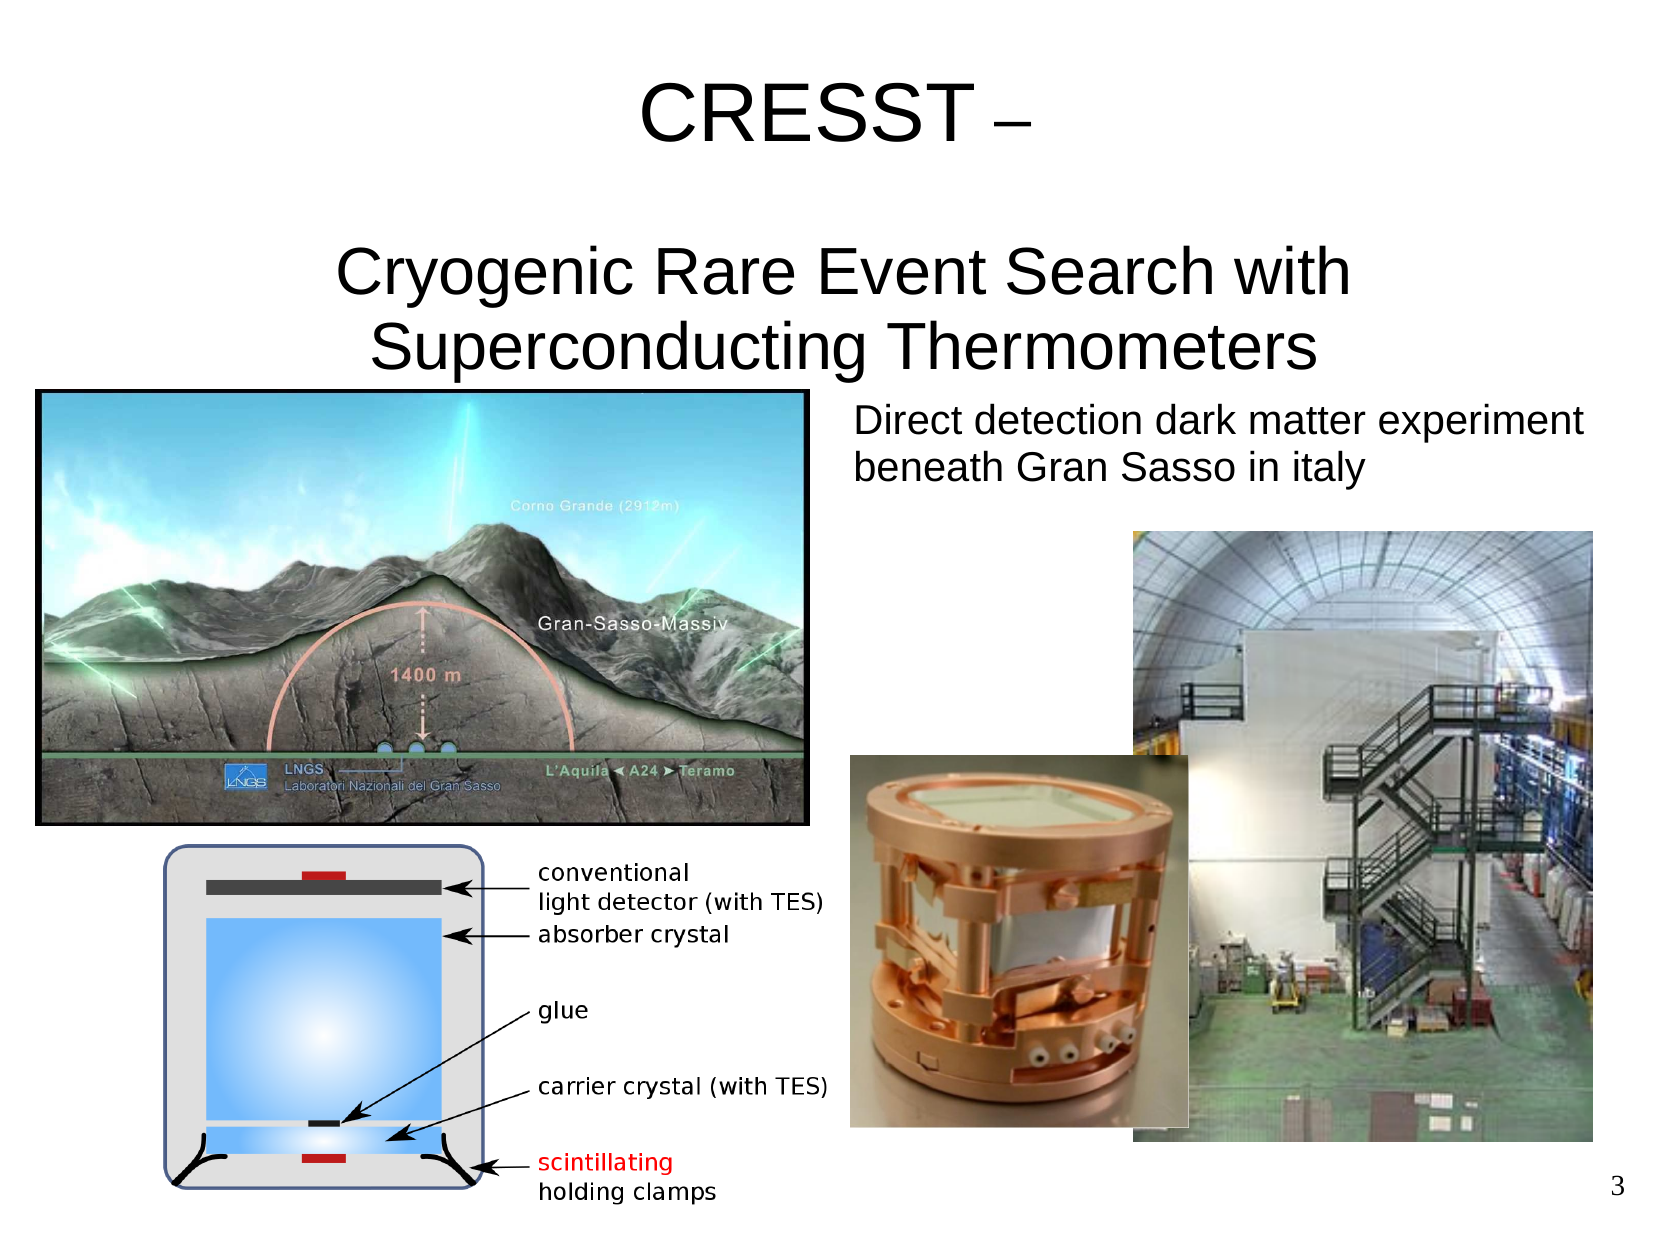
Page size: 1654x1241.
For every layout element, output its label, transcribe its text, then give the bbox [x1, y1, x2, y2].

picture [35, 389, 810, 826]
text_box CRESST – Cryogenic Rare Event Search with Superconducting Thermometers [94, 59, 1595, 392]
picture [850, 531, 1593, 1142]
picture [163, 844, 827, 1205]
text_box Direct detection dark matter experiment beneath Gran Sasso in italy [838, 389, 1619, 523]
